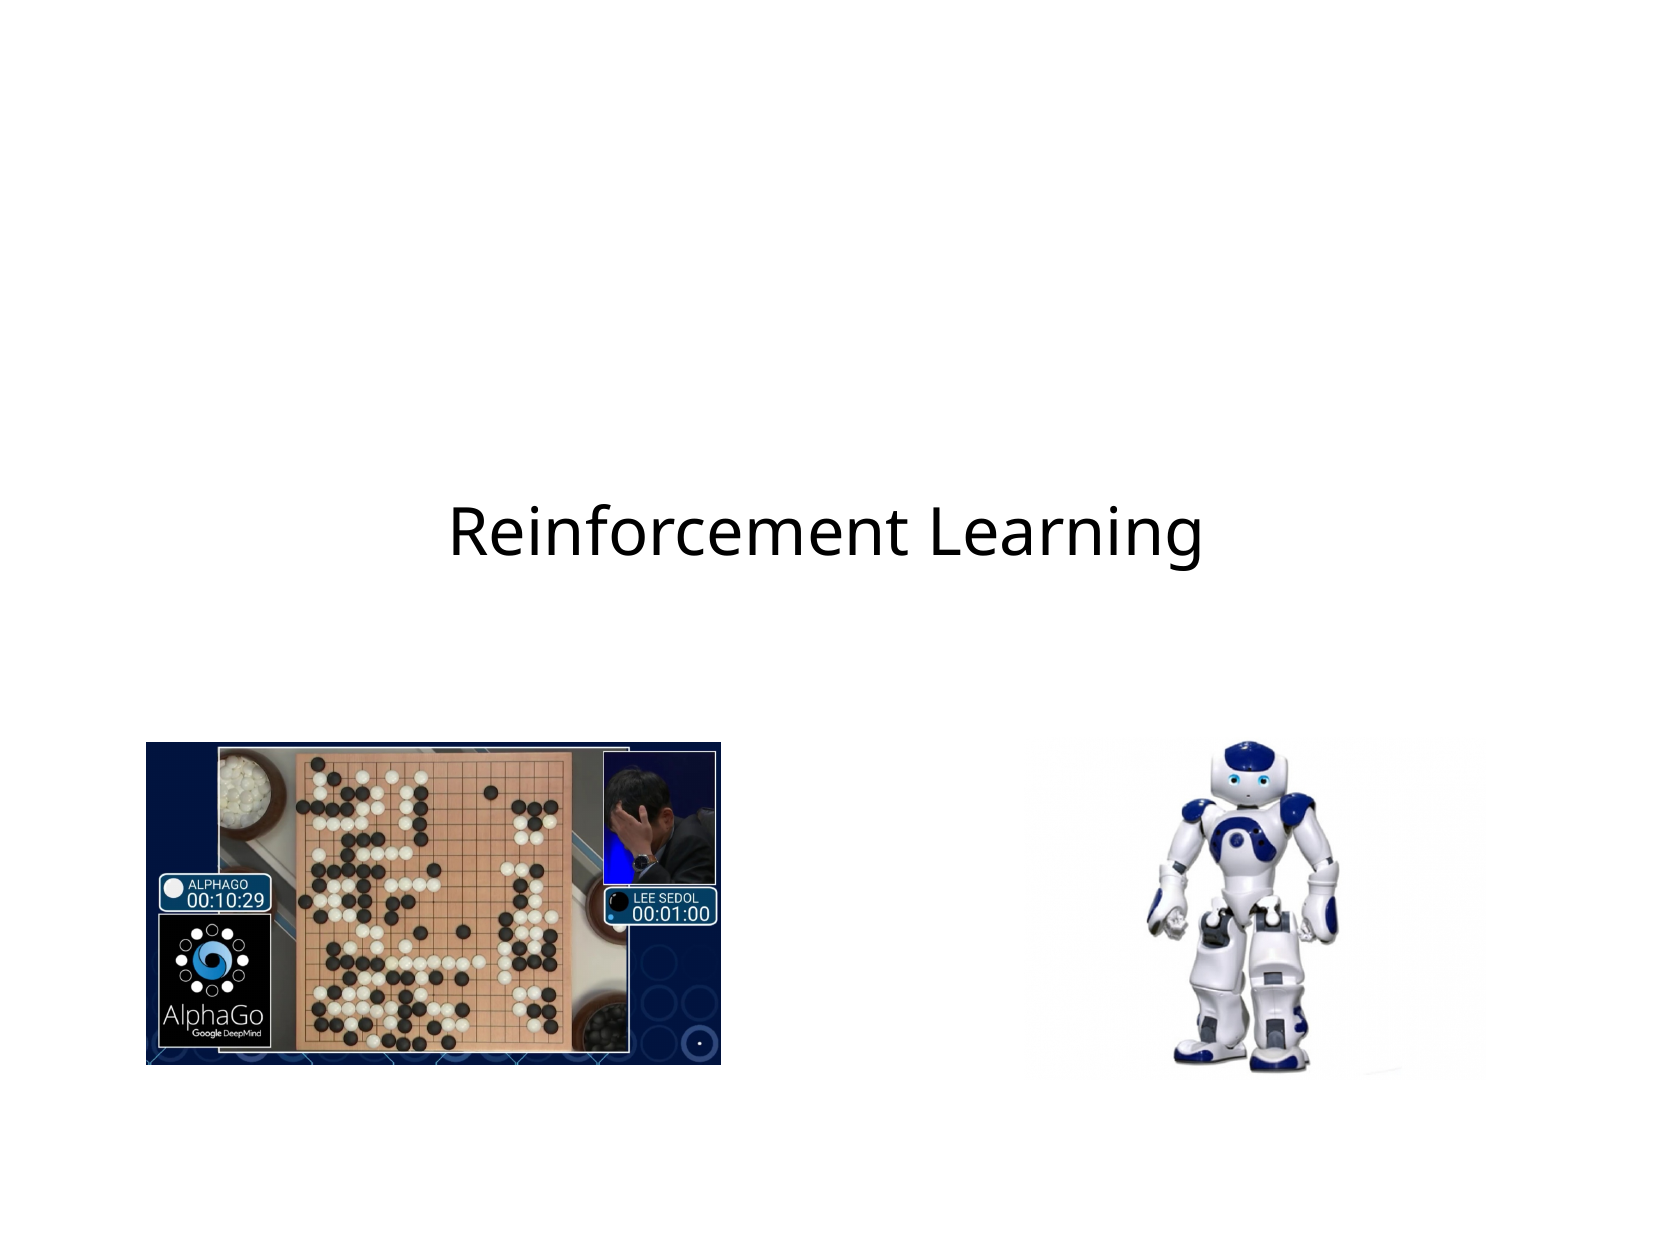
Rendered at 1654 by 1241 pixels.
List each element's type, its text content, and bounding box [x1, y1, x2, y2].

picture [146, 742, 721, 1066]
picture [1024, 737, 1486, 1081]
subtitle Reinforcement Learning [82, 49, 1571, 1010]
